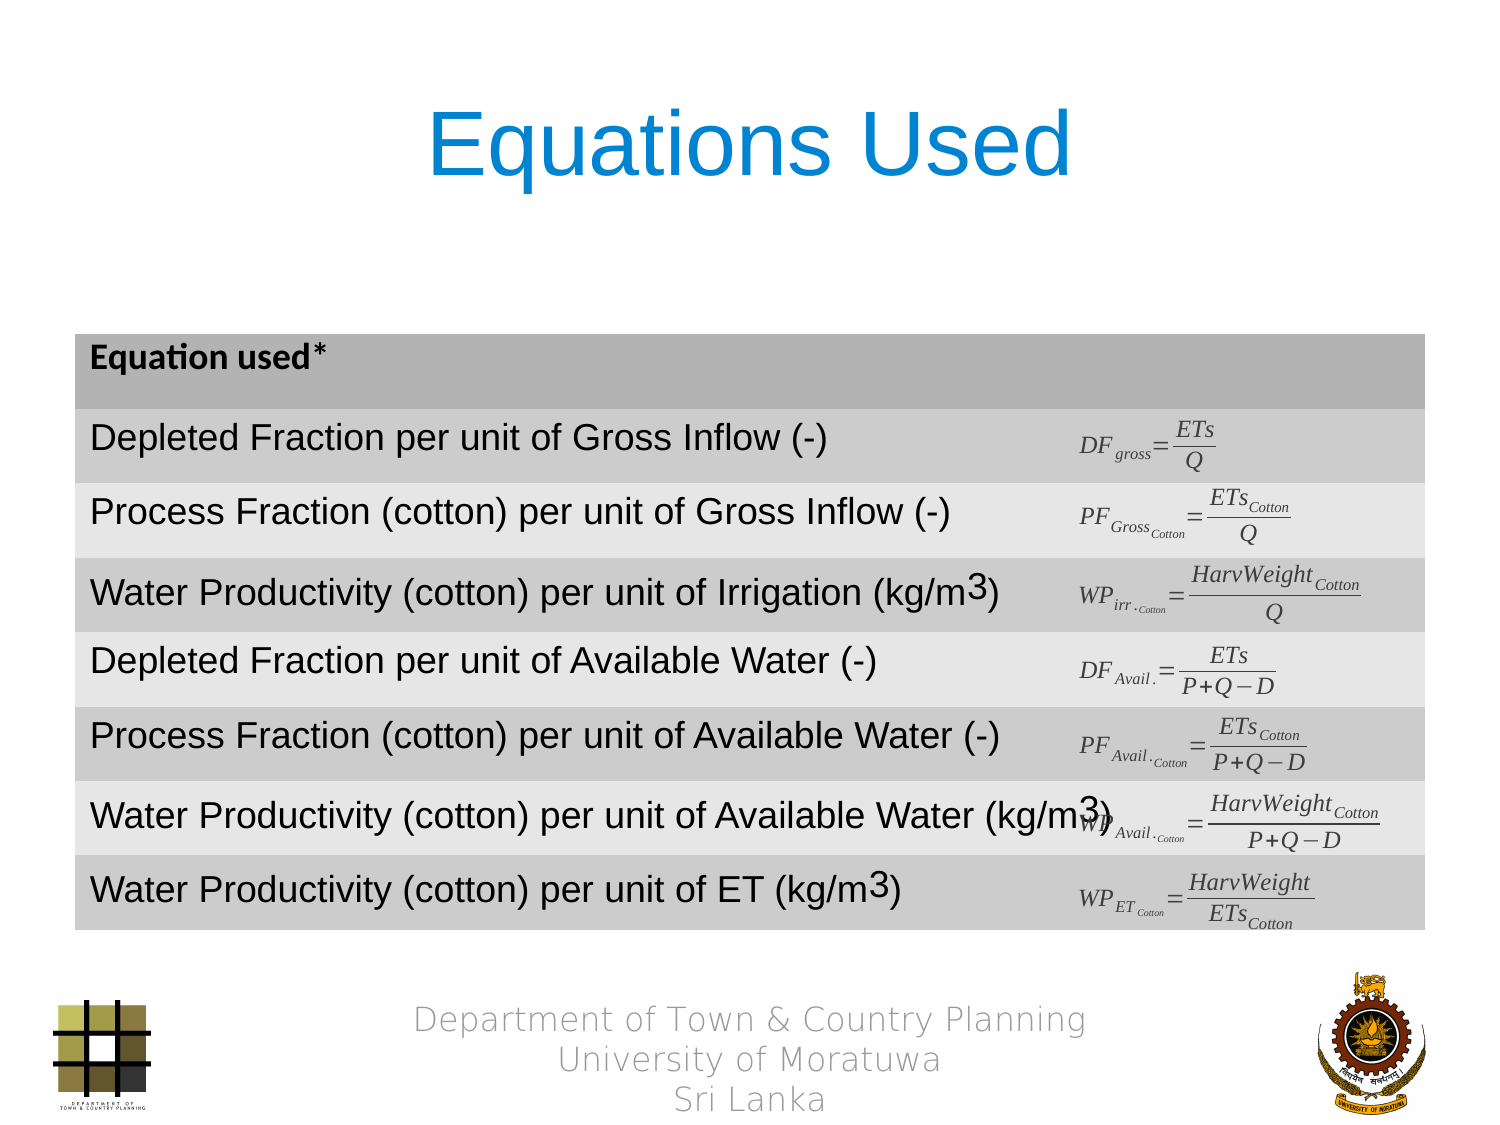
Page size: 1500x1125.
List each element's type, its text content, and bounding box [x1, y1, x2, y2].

table_cell Water Productivity (cotton) per unit of ET (kg/m3) [75, 855, 1425, 930]
picture [53, 1000, 151, 1110]
table_cell Process Fraction (cotton) per unit of Available Water (-) [75, 707, 1425, 781]
table_cell Process Fraction (cotton) per unit of Gross Inflow (-) [75, 483, 1425, 558]
chart [1071, 641, 1287, 701]
chart [1071, 868, 1324, 934]
chart [1071, 416, 1227, 475]
table_cell Water Productivity (cotton) per unit of Available Water (kg/m3) [75, 781, 1425, 855]
table_cell Water Productivity (cotton) per unit of Irrigation (kg/m3) [75, 558, 1425, 632]
chart [1071, 484, 1302, 547]
chart [1071, 712, 1318, 776]
table_cell Depleted Fraction per unit of Gross Inflow (-) [75, 409, 1425, 483]
title Equations Used [75, 45, 1426, 233]
table_header Equation used* [75, 334, 1425, 409]
chart [1071, 789, 1390, 854]
table_cell Depleted Fraction per unit of Available Water (-) [75, 632, 1425, 707]
chart [1071, 560, 1371, 626]
picture [1312, 966, 1435, 1125]
